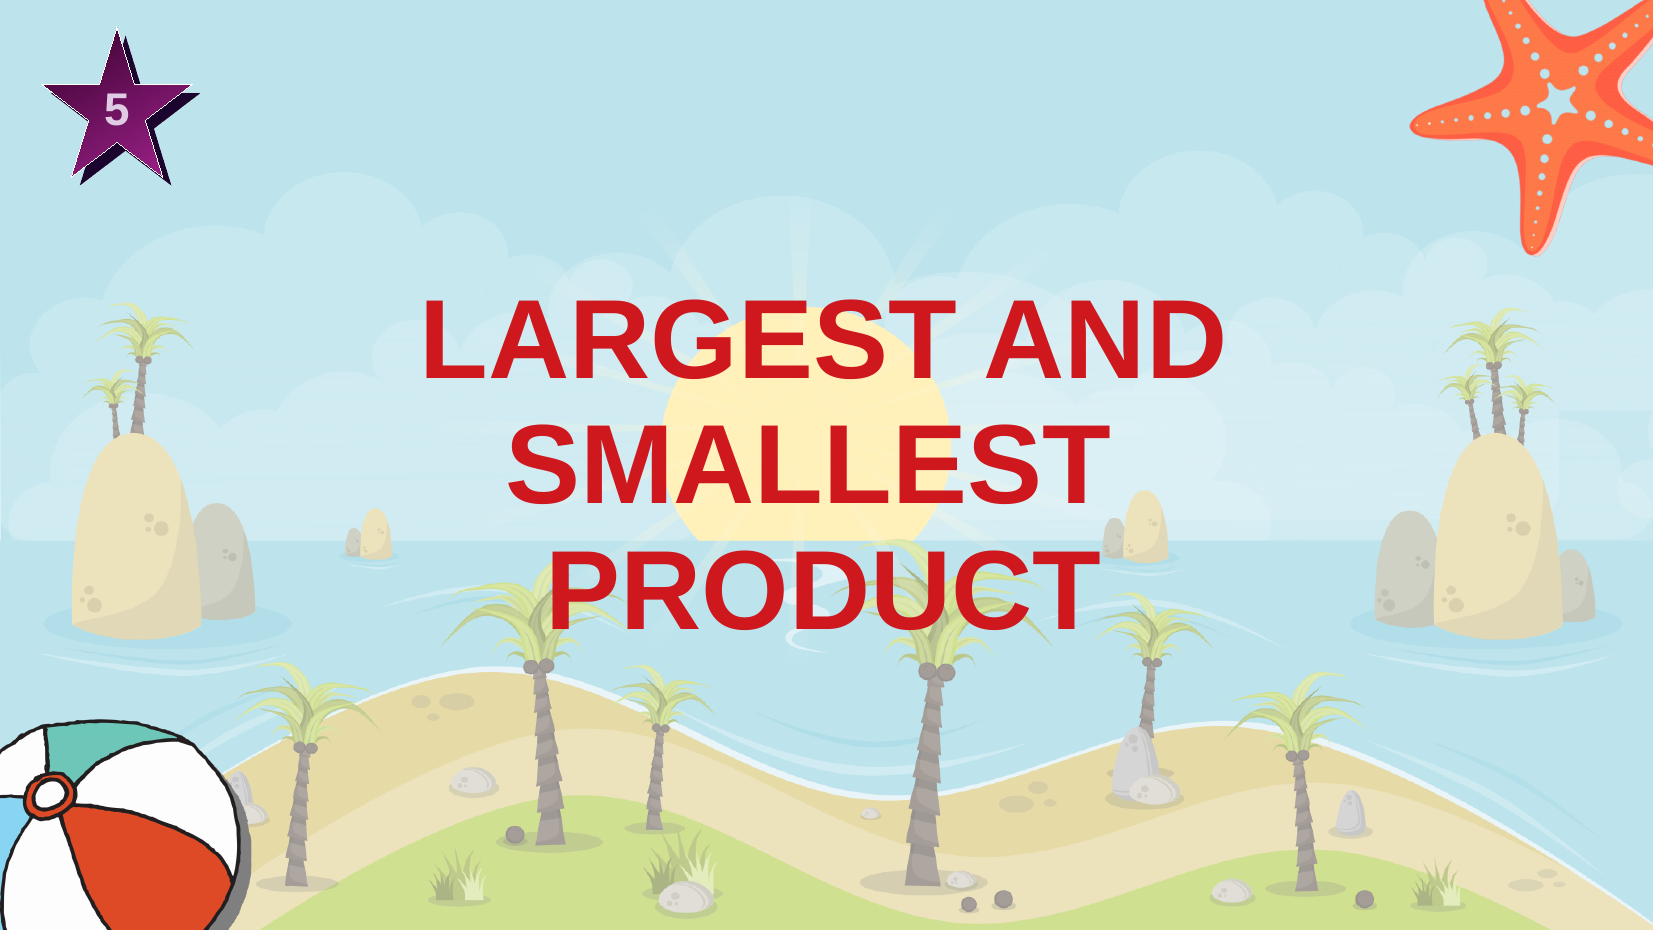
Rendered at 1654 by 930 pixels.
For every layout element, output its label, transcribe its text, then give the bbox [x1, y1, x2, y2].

picture [1335, 0, 1653, 299]
table_cell [0, 0, 1653, 930]
text_box 5 [41, 26, 193, 178]
picture [0, 719, 241, 930]
text_box LARGEST AND SMALLEST PRODUCT [405, 269, 1246, 661]
